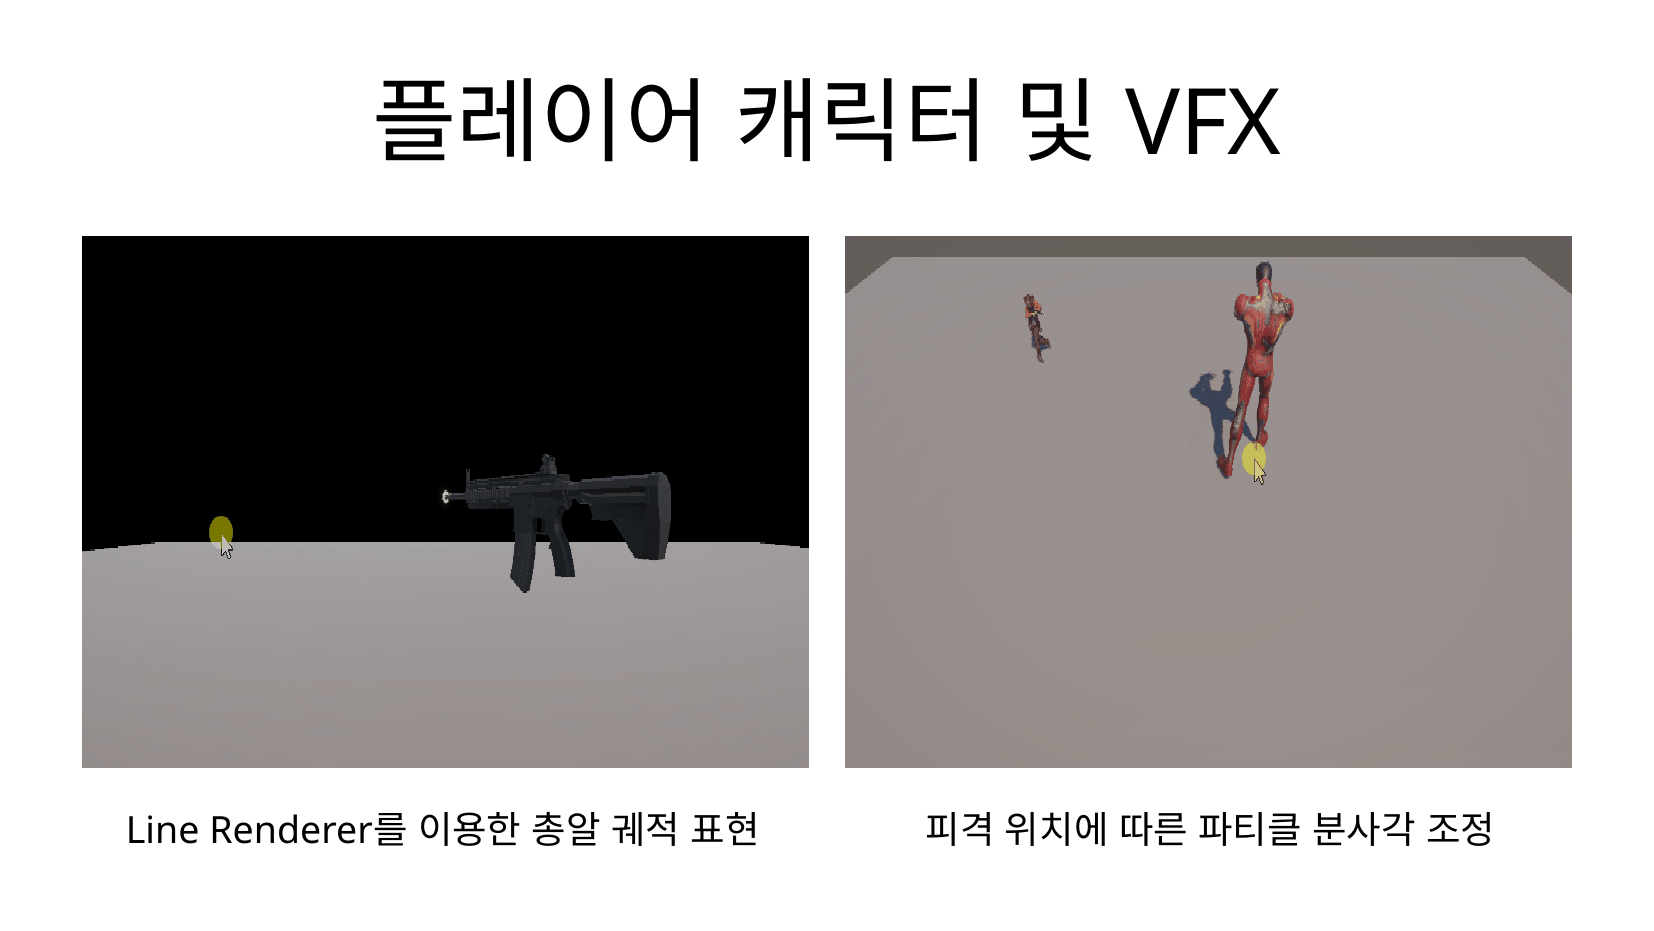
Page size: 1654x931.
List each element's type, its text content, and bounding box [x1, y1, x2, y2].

picture [845, 236, 1572, 768]
text_box Line Renderer를 이용한 총알 궤적 표현 [88, 797, 798, 857]
picture [82, 236, 809, 768]
title 플레이어 캐릭터 및 VFX [82, 37, 1571, 193]
text_box 피격 위치에 따른 파티클 분사각 조정 [856, 797, 1565, 857]
